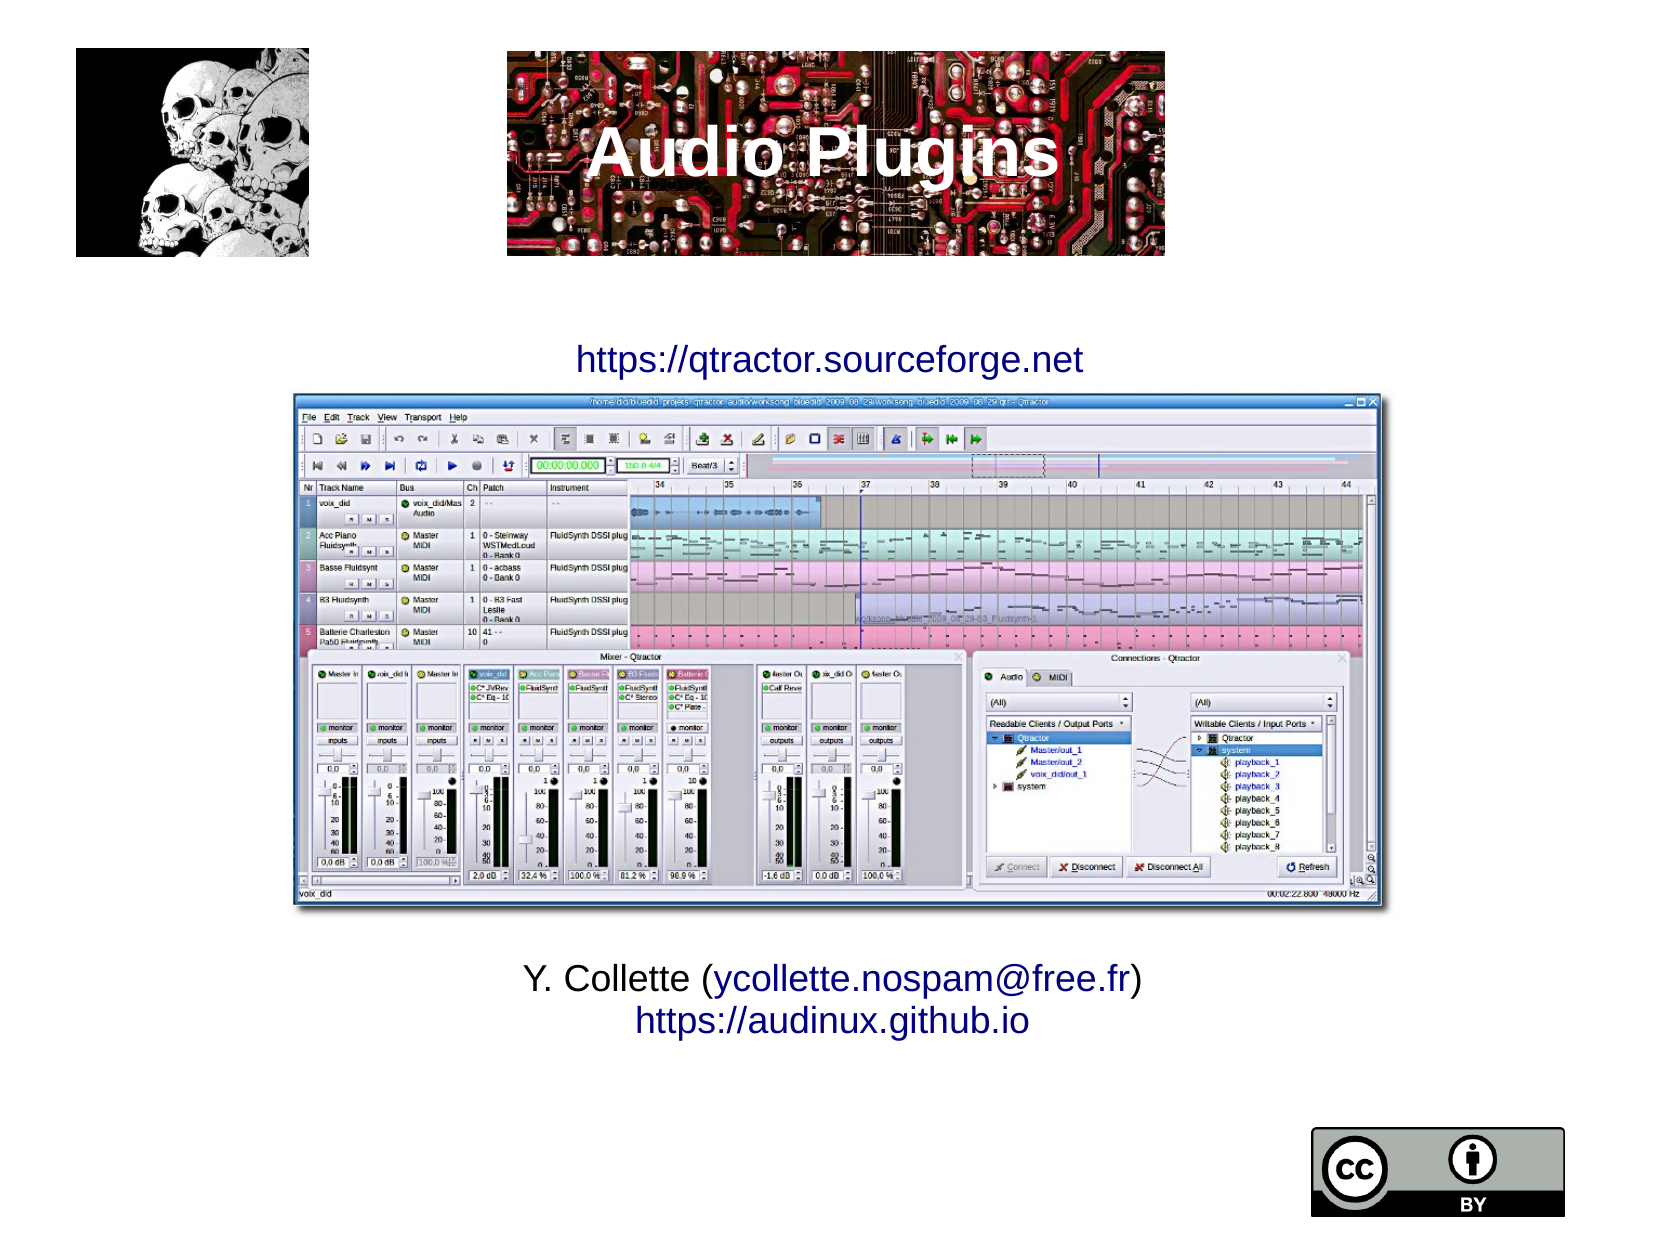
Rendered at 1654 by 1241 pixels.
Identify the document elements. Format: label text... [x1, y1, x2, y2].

text_box Audio Plugins [570, 104, 1093, 278]
picture [507, 51, 1165, 256]
picture [1311, 1127, 1565, 1217]
picture [76, 48, 309, 257]
text_box https://qtractor.sourceforge.net [550, 330, 1128, 430]
picture [289, 389, 1397, 921]
text_box Y. Collette (ycollette.nospam@free.fr) https://audinux.github.io [501, 950, 1164, 1049]
